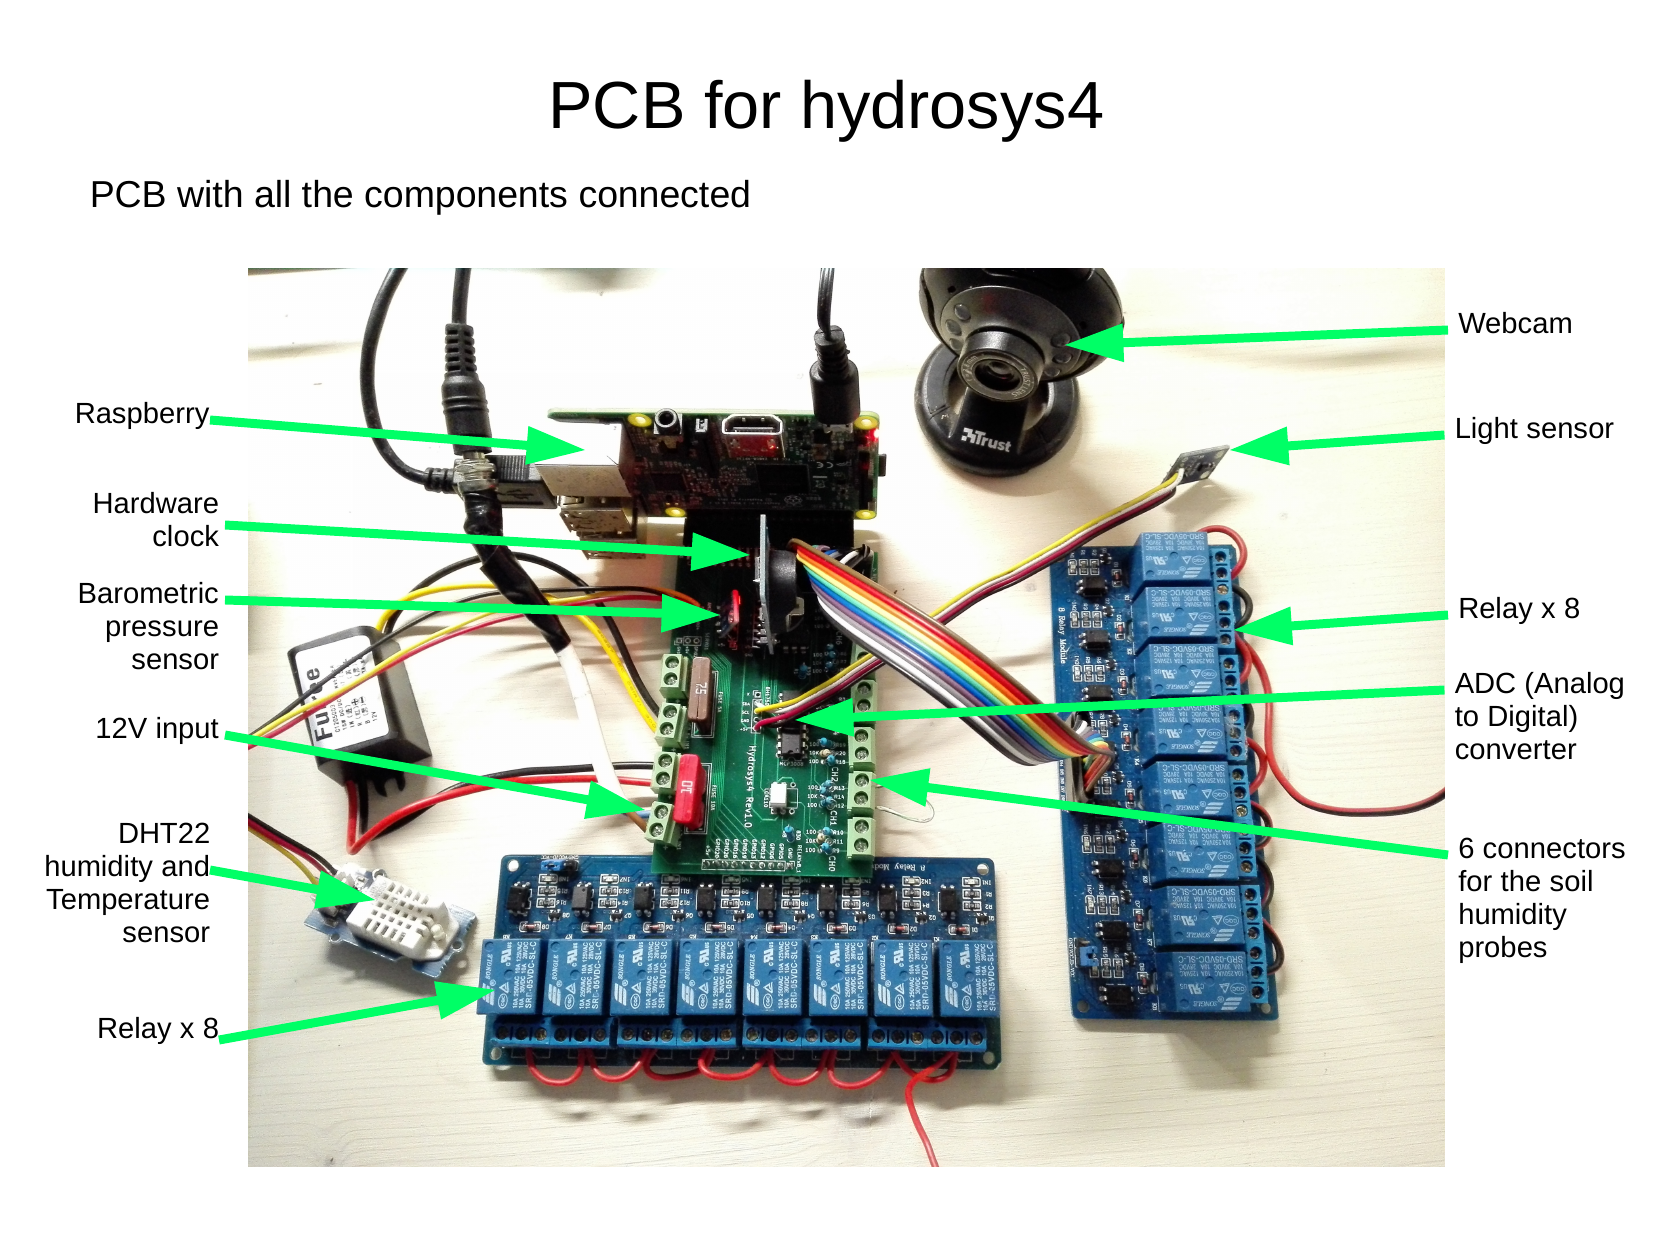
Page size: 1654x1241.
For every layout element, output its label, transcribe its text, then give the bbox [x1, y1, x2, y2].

title PCB for hydrosys4 [82, 45, 1571, 167]
text_box 12V input [30, 705, 234, 826]
text_box Webcam [1443, 300, 1654, 376]
picture [248, 268, 1445, 1167]
text_box Relay x 8 [30, 1005, 234, 1126]
text_box Raspberry [60, 390, 271, 466]
text_box PCB with all the components connected [75, 166, 1553, 229]
text_box Hardware clock [30, 480, 234, 570]
text_box 6 connectors for the soil humidity probes [1443, 825, 1654, 971]
text_box Light sensor [1440, 405, 1651, 481]
text_box ADC (Analog to Digital) converter [1440, 660, 1651, 774]
text_box Relay x 8 [1443, 585, 1654, 661]
text_box DHT22 humidity and Temperature sensor [21, 810, 226, 956]
text_box Barometric pressure sensor [30, 570, 234, 691]
